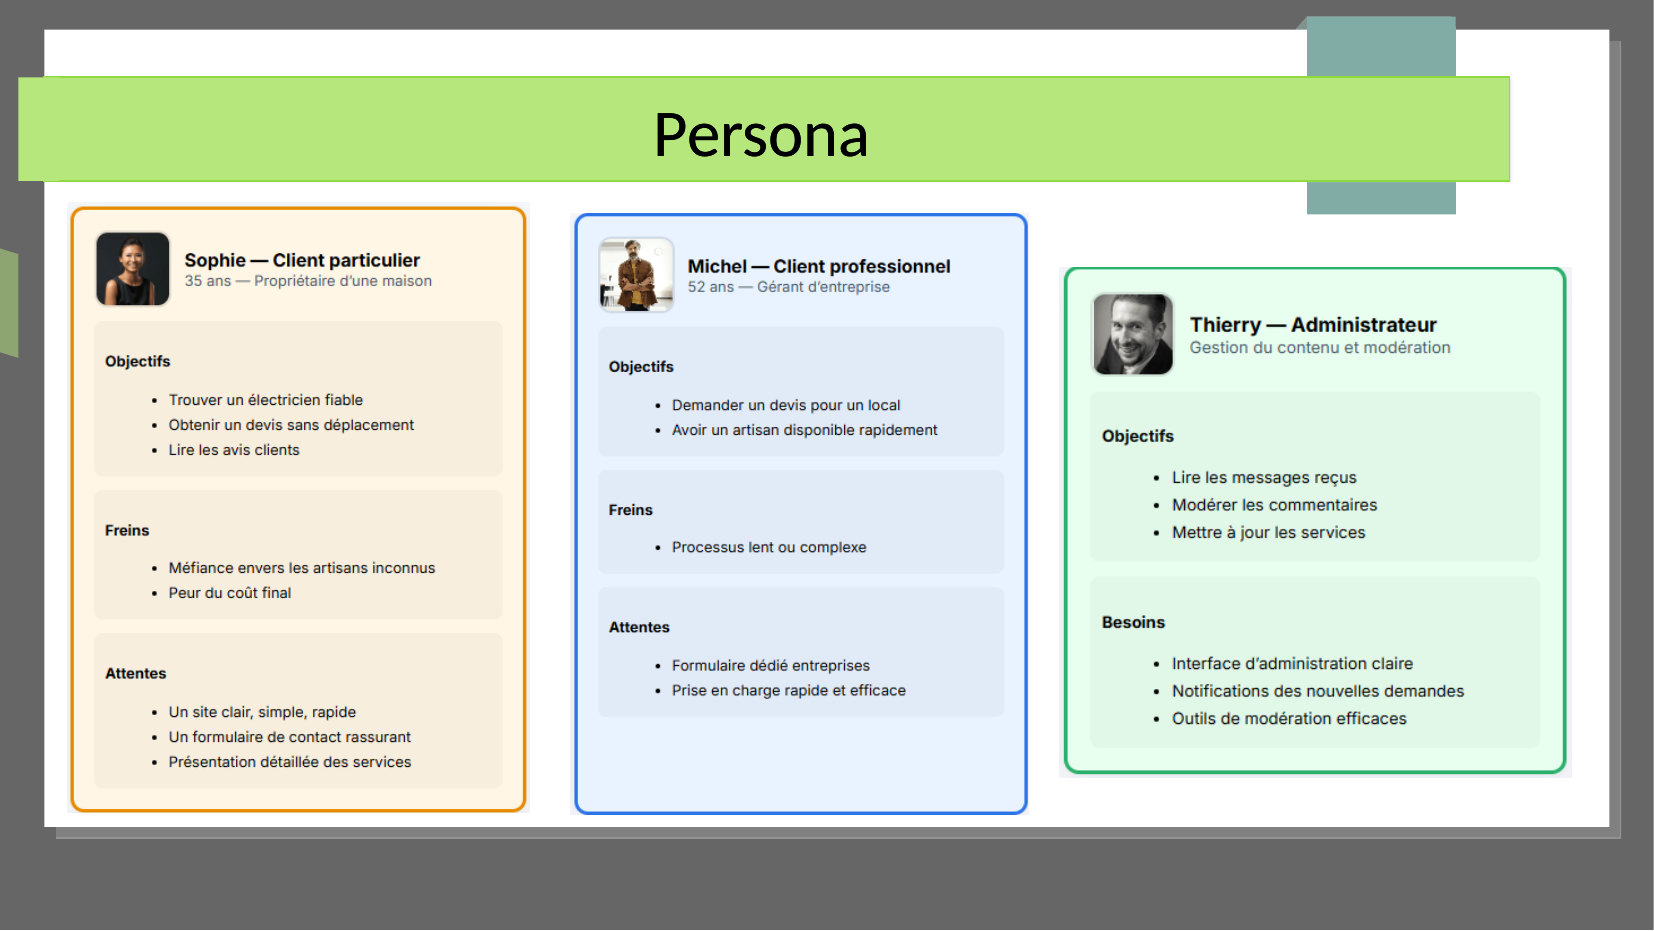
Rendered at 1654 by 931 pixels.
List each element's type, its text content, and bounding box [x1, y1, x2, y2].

picture [570, 213, 1029, 815]
picture [67, 202, 530, 813]
text_box Persona [16, 81, 1508, 178]
picture [1059, 267, 1572, 778]
